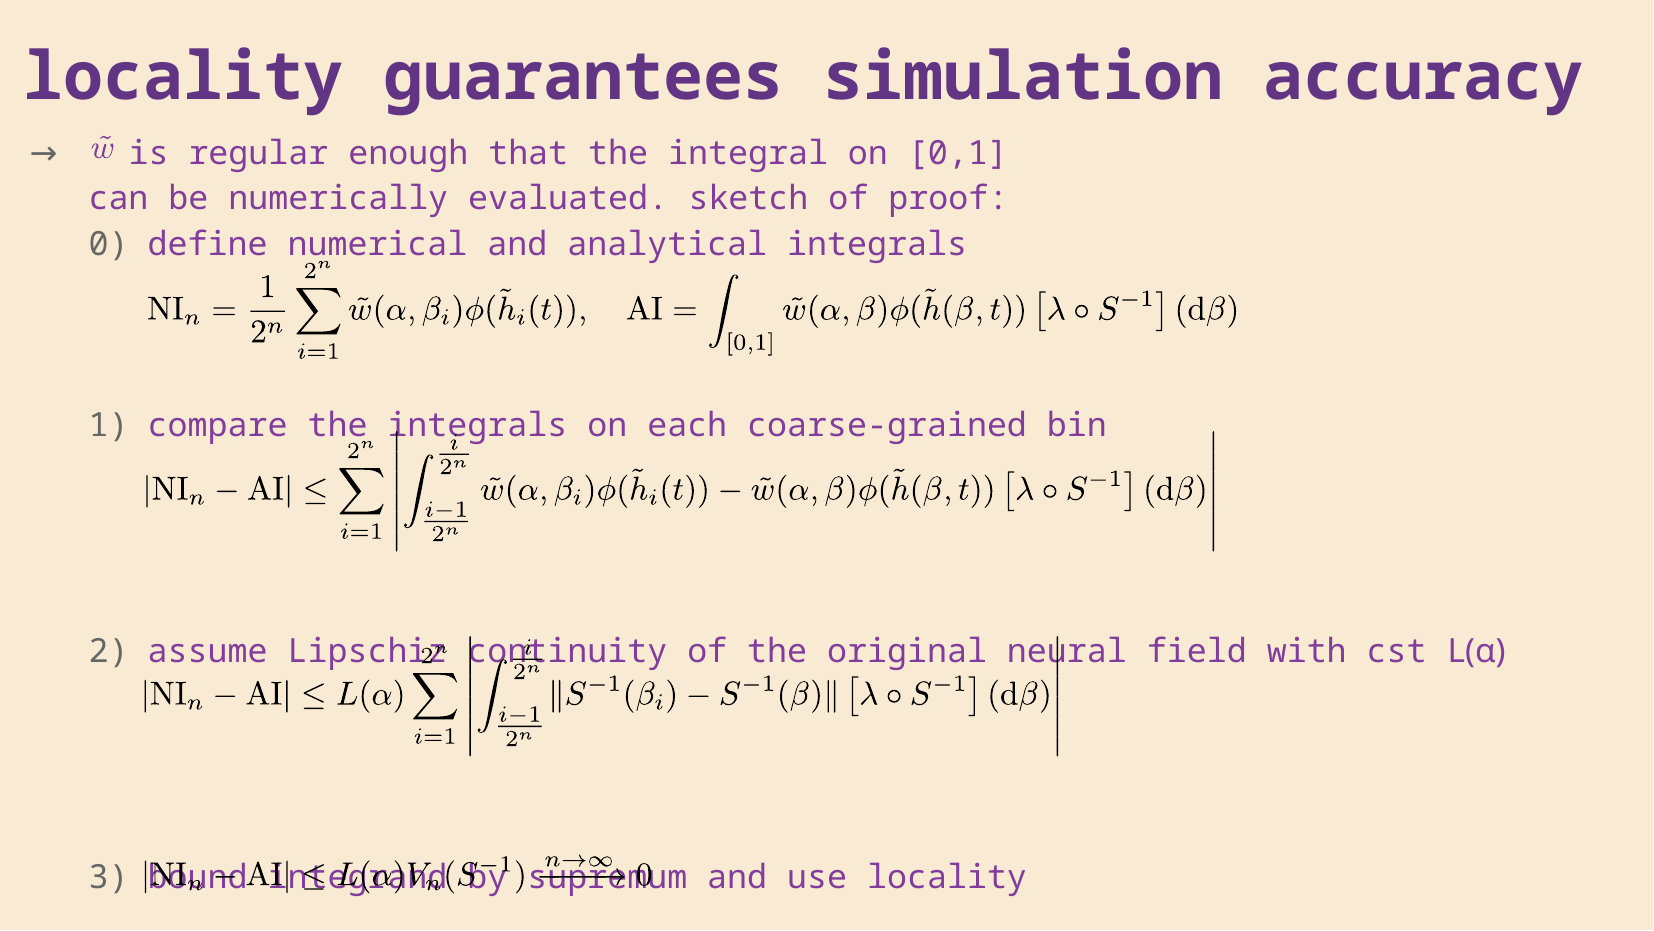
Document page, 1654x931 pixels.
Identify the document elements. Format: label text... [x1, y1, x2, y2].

text_box [541, 496, 546, 506]
text_box [150, 681, 174, 705]
text_box [151, 862, 174, 886]
text_box [1048, 296, 1065, 320]
text_box [790, 681, 809, 711]
text_box [481, 484, 503, 500]
text_box [968, 676, 975, 717]
text_box [945, 496, 950, 506]
text_box [923, 296, 941, 320]
text_box [686, 474, 694, 508]
text_box [610, 675, 619, 691]
text_box [403, 454, 434, 529]
text_box [619, 474, 628, 508]
text_box [728, 332, 733, 356]
text_box [1016, 476, 1034, 501]
text_box [394, 860, 403, 894]
text_box [1016, 294, 1024, 328]
text_box [518, 484, 538, 500]
text_box [911, 681, 932, 706]
text_box [1040, 679, 1049, 713]
text_box [453, 294, 462, 328]
text_box [1177, 294, 1186, 328]
text_box [751, 484, 774, 500]
text_box [1124, 471, 1131, 512]
text_box [944, 294, 953, 328]
text_box [457, 861, 478, 886]
text_box [457, 501, 466, 517]
text_box [1098, 296, 1119, 321]
text_box [1067, 476, 1088, 501]
text_box [1157, 476, 1174, 500]
text_box [990, 679, 999, 713]
text_box [880, 474, 889, 508]
text_box [372, 870, 392, 886]
text_box [632, 468, 644, 472]
text_box [524, 644, 532, 655]
text_box [1155, 291, 1163, 332]
text_box [454, 460, 466, 468]
text_box [851, 676, 859, 717]
text_box [188, 879, 203, 891]
text_box [890, 296, 909, 327]
text_box [499, 711, 507, 722]
text_box [955, 296, 974, 326]
text_box [426, 879, 441, 891]
text_box [1001, 681, 1018, 705]
text_box [791, 297, 803, 301]
text_box [262, 275, 274, 298]
text_box [271, 681, 282, 705]
text_box [477, 659, 508, 733]
text_box [185, 314, 200, 325]
text_box [175, 862, 186, 886]
text_box [843, 316, 848, 326]
text_box [780, 679, 788, 713]
text_box [1003, 294, 1011, 328]
text_box [1075, 304, 1088, 318]
text_box [554, 476, 573, 506]
text_box [489, 477, 501, 481]
text_box [821, 304, 840, 320]
text_box [507, 474, 516, 508]
text_box [303, 683, 324, 703]
text_box [566, 681, 587, 706]
text_box [361, 440, 374, 449]
text_box [893, 468, 905, 472]
text_box [562, 854, 586, 867]
text_box [1043, 484, 1057, 498]
text_box [441, 314, 449, 325]
text_box [810, 294, 818, 328]
text_box [1007, 471, 1015, 512]
text_box [189, 494, 204, 505]
text_box [625, 679, 634, 713]
text_box [812, 679, 820, 713]
text_box [267, 322, 283, 333]
text_box [414, 733, 422, 744]
text_box [445, 728, 455, 744]
text_box [912, 474, 921, 508]
text_box [545, 856, 560, 867]
text_box [538, 868, 625, 886]
text_box [859, 476, 877, 507]
text_box [425, 506, 433, 517]
text_box [305, 478, 326, 498]
text_box [1019, 681, 1038, 711]
text_box [878, 294, 887, 328]
text_box [990, 298, 1001, 320]
text_box [1196, 474, 1205, 508]
text_box [662, 474, 671, 508]
text_box [296, 288, 341, 335]
text_box [783, 304, 806, 320]
list is regular enough that the integral on [0,1] can be numerically evaluated. sketch of proof: define numerical and analytical integrals compare the integrals on each coarse-grained bin assume Lipschiz continuity of the original neural field with cst L(α) bound integrand by supremum and use locality [29, 129, 1654, 931]
text_box [466, 296, 484, 327]
text_box [177, 476, 188, 500]
text_box [348, 442, 359, 459]
text_box [1111, 470, 1120, 486]
text_box [337, 862, 358, 886]
text_box [172, 296, 184, 320]
text_box [246, 861, 270, 886]
text_box [341, 528, 349, 539]
text_box [860, 681, 878, 706]
text_box [432, 525, 444, 542]
text_box [856, 296, 875, 326]
text_box [348, 304, 371, 320]
text_box [409, 316, 414, 326]
text_box [971, 474, 980, 508]
text_box [955, 675, 964, 691]
text_box [630, 476, 648, 500]
text_box [585, 474, 594, 508]
text_box [152, 476, 176, 500]
text_box [1228, 294, 1237, 328]
text_box [1146, 474, 1154, 508]
text_box [318, 260, 331, 269]
text_box [789, 484, 809, 500]
text_box [768, 332, 772, 356]
text_box [297, 348, 306, 359]
text_box [394, 679, 403, 713]
text_box [720, 681, 741, 706]
text_box [530, 706, 540, 722]
text_box [246, 680, 270, 705]
text_box [540, 298, 552, 320]
text_box [651, 296, 662, 320]
text_box [636, 681, 655, 711]
text_box [446, 527, 458, 535]
text_box [506, 730, 517, 747]
text_box [501, 856, 511, 872]
text_box [187, 699, 203, 710]
text_box [977, 316, 982, 326]
text_box [413, 673, 458, 720]
text_box [175, 681, 186, 705]
text_box [554, 294, 562, 328]
text_box [515, 860, 524, 894]
text_box [361, 860, 370, 894]
text_box [500, 288, 512, 292]
text_box [337, 681, 358, 705]
text_box [514, 663, 525, 680]
text_box [1188, 296, 1205, 320]
text_box [887, 689, 901, 703]
text_box [372, 523, 381, 539]
text_box [407, 862, 432, 886]
text_box [446, 860, 455, 894]
text_box [637, 863, 652, 886]
text_box [361, 679, 370, 713]
text_box [764, 675, 773, 691]
text_box [984, 474, 993, 508]
text_box [339, 468, 384, 515]
text_box [148, 296, 171, 320]
text_box [756, 334, 766, 350]
text_box [598, 476, 616, 507]
text_box [248, 475, 284, 500]
text_box [305, 262, 316, 279]
text_box [517, 314, 525, 325]
text_box [734, 334, 746, 351]
text_box [589, 856, 612, 867]
text_box [672, 478, 684, 500]
text_box [1175, 476, 1194, 506]
text_box [892, 476, 909, 500]
text_box [527, 665, 540, 673]
text_box [530, 294, 539, 328]
text_box [303, 864, 324, 884]
text_box [760, 477, 772, 481]
text_box [846, 474, 855, 508]
text_box [329, 343, 338, 359]
text_box [422, 296, 441, 326]
text_box [655, 699, 663, 710]
text_box [580, 316, 585, 326]
text_box [386, 304, 406, 320]
text_box [440, 458, 452, 475]
text_box [573, 494, 581, 505]
text_box [778, 474, 787, 508]
text_box [1206, 296, 1225, 326]
text_box [923, 476, 942, 506]
text_box [699, 474, 707, 508]
text_box [1142, 290, 1152, 306]
text_box [435, 645, 447, 654]
text_box [421, 647, 433, 664]
title locality guarantees simulation accuracy [23, 28, 1642, 193]
text_box [667, 679, 675, 713]
text_box [450, 439, 458, 450]
text_box [709, 274, 739, 349]
text_box [958, 478, 969, 500]
text_box [566, 294, 575, 328]
text_box [375, 294, 384, 328]
text_box [649, 494, 657, 505]
text_box [487, 294, 496, 328]
text_box [1039, 291, 1046, 332]
text_box [271, 862, 282, 886]
text_box [925, 288, 937, 292]
text_box [626, 295, 650, 320]
text_box [912, 294, 921, 328]
text_box [357, 297, 369, 301]
text_box [251, 320, 266, 343]
text_box [372, 689, 392, 705]
text_box [519, 732, 532, 740]
text_box [812, 496, 817, 506]
text_box [498, 296, 516, 320]
text_box [825, 476, 844, 506]
